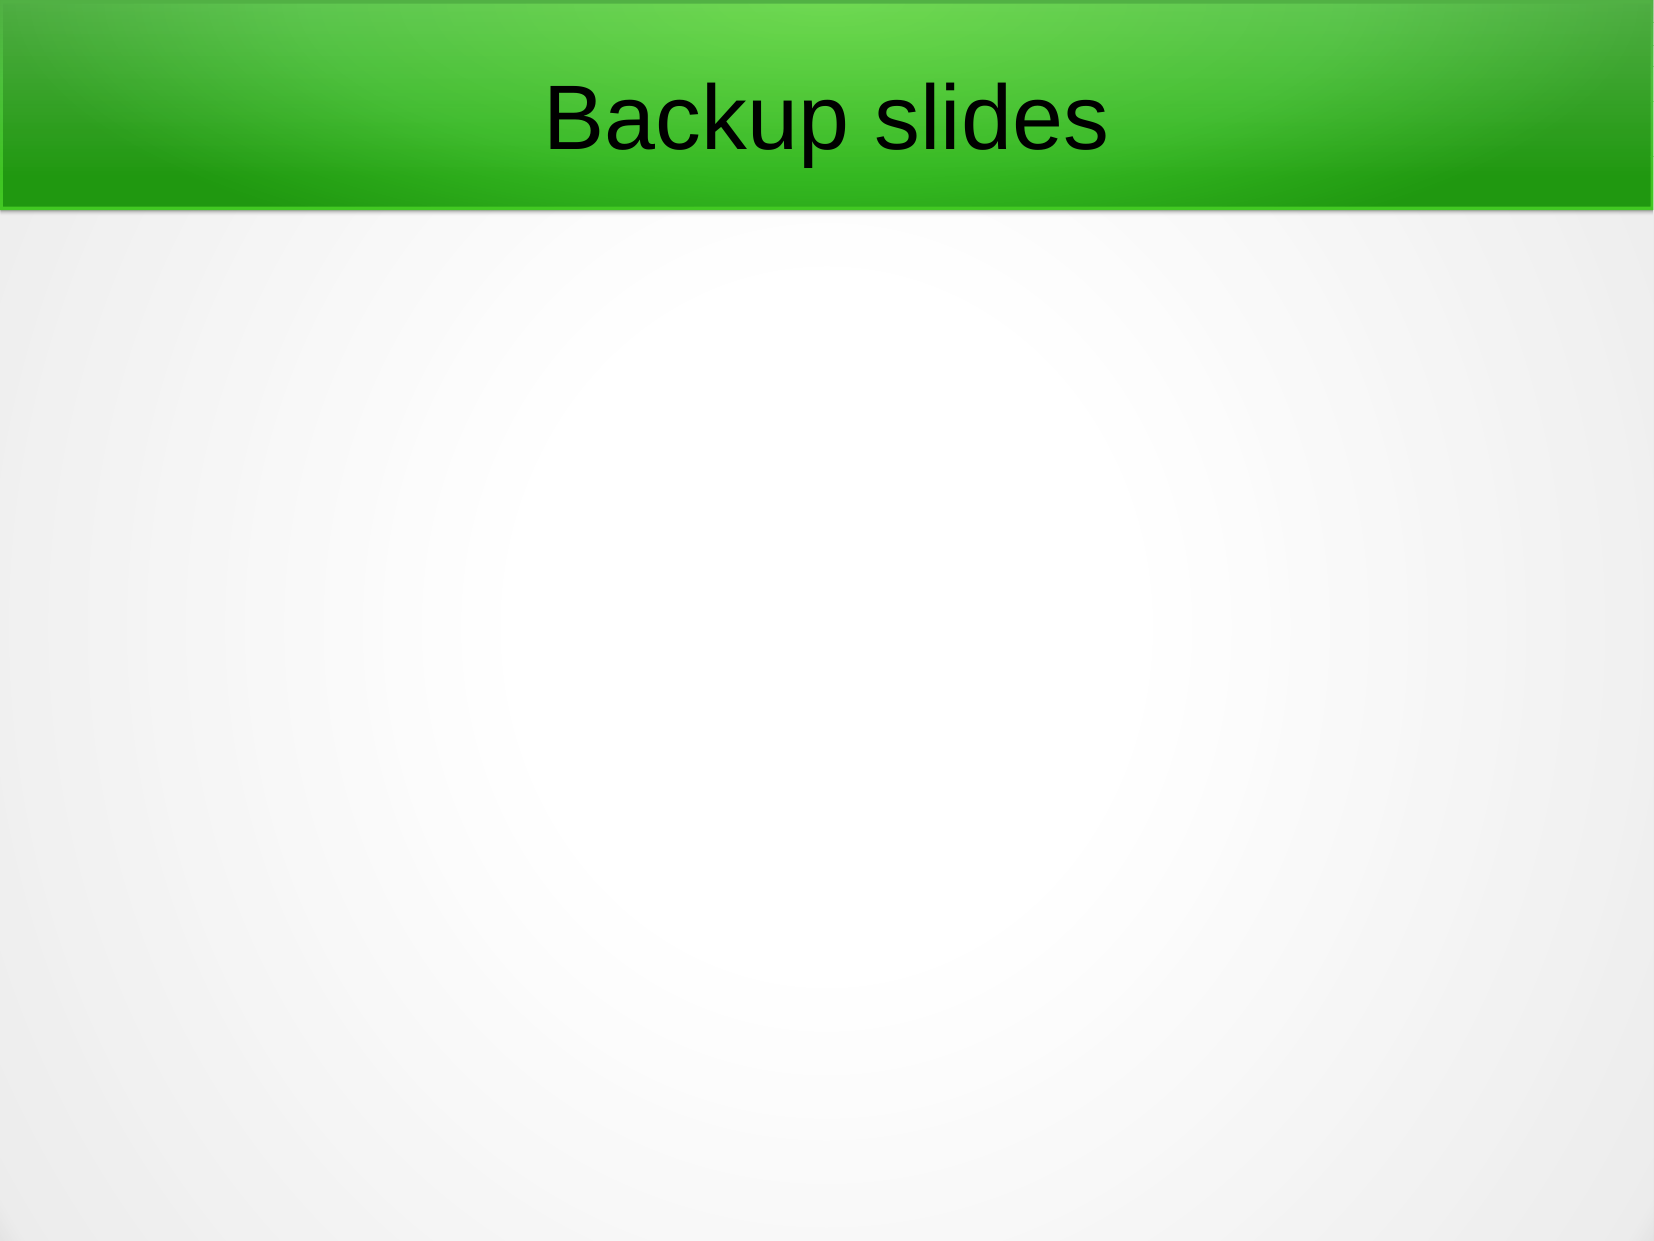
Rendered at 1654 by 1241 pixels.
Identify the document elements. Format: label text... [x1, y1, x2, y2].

title Backup slides [82, 47, 1571, 189]
